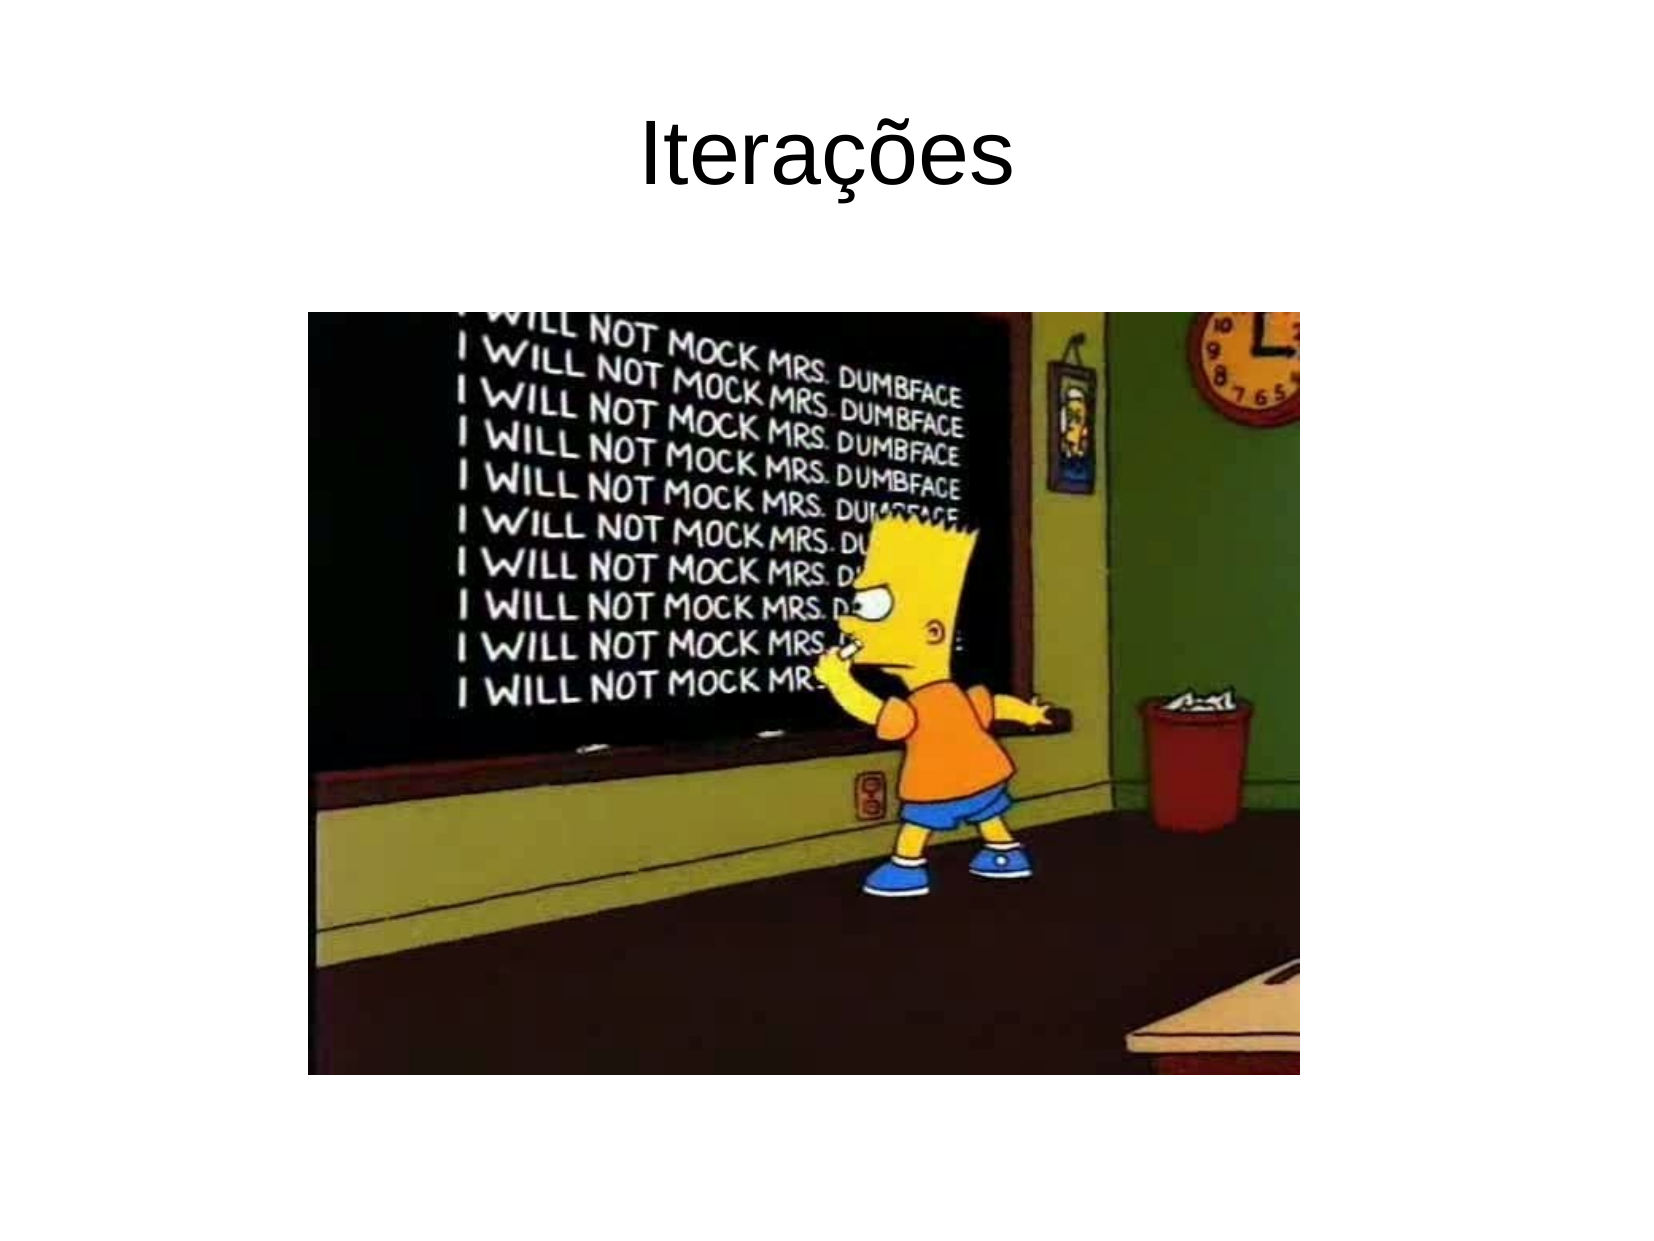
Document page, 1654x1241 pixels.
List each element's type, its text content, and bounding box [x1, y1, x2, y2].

title Iterações [82, 49, 1571, 257]
picture [308, 312, 1300, 1075]
